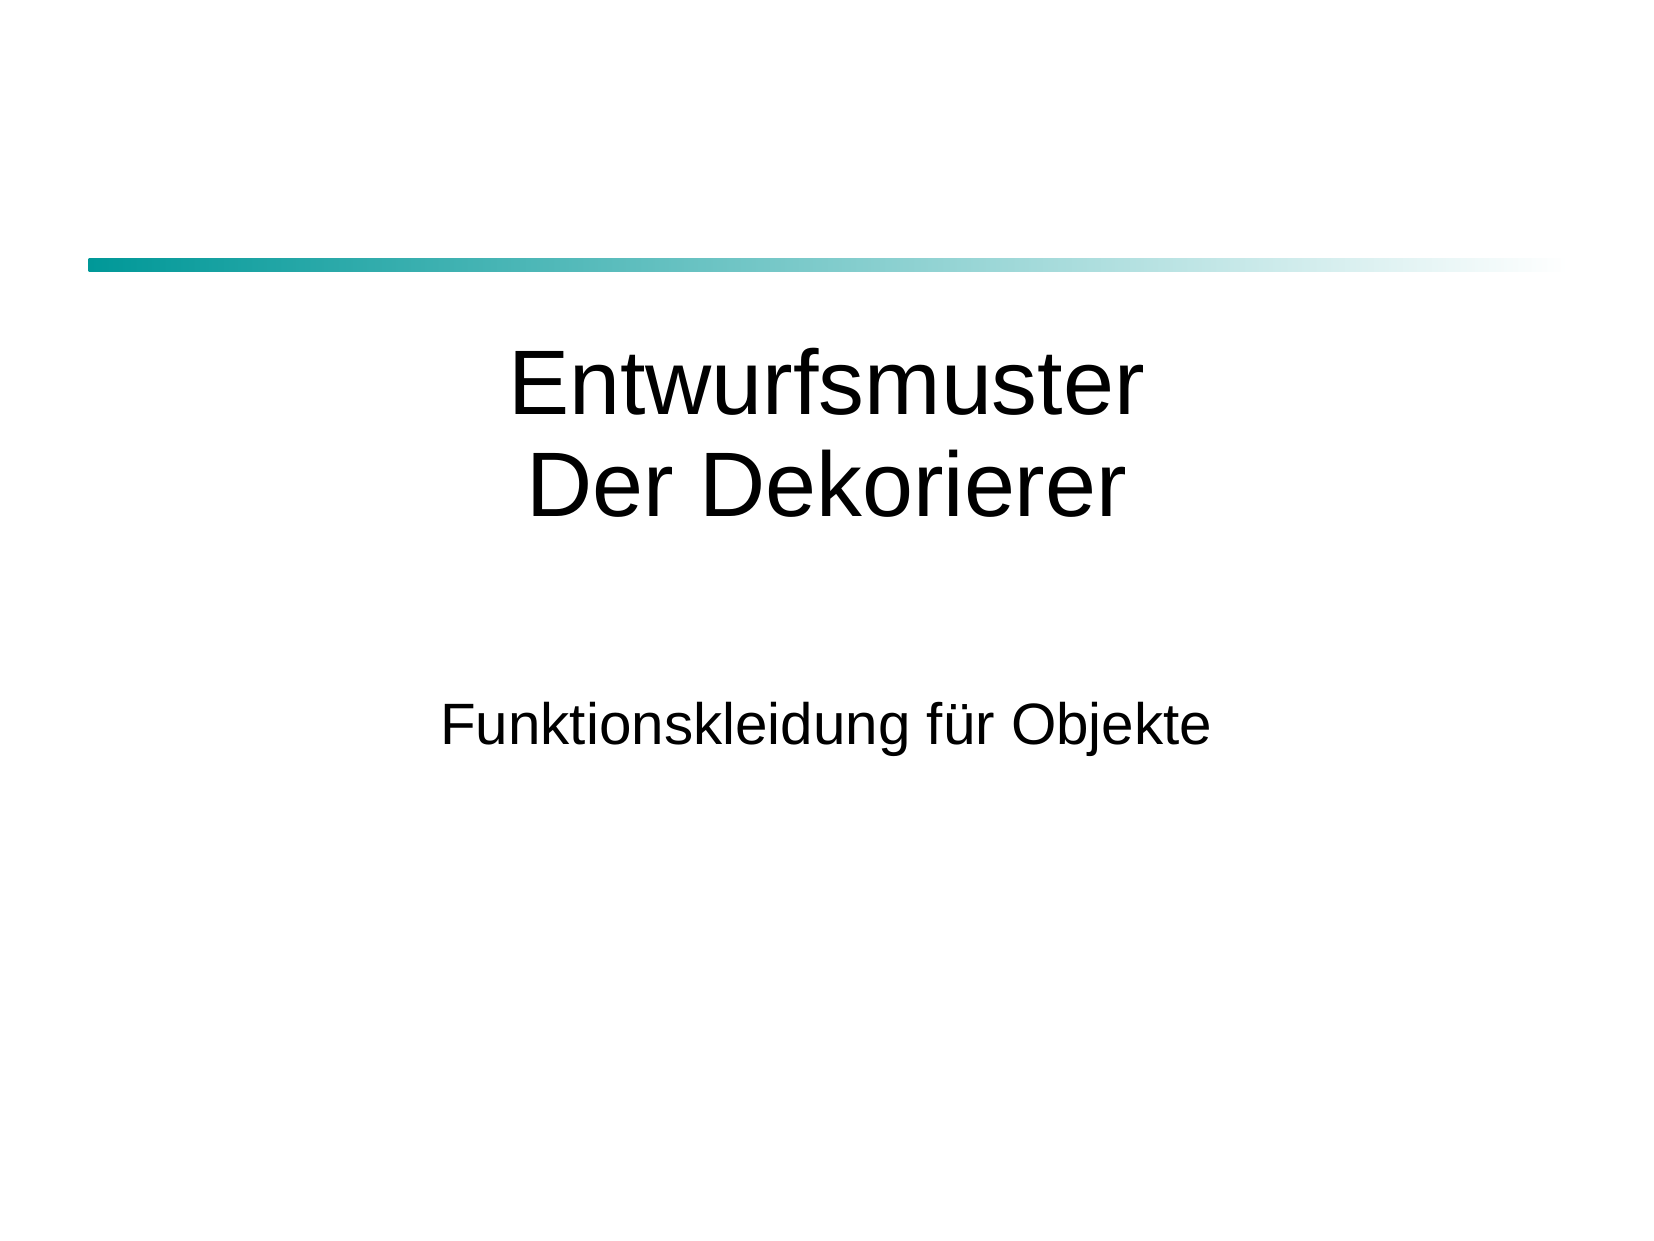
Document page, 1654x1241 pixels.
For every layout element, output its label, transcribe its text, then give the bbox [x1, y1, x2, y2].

title Funktionskleidung für Objekte [82, 620, 1571, 829]
title Entwurfsmuster Der Dekorierer [124, 323, 1530, 545]
